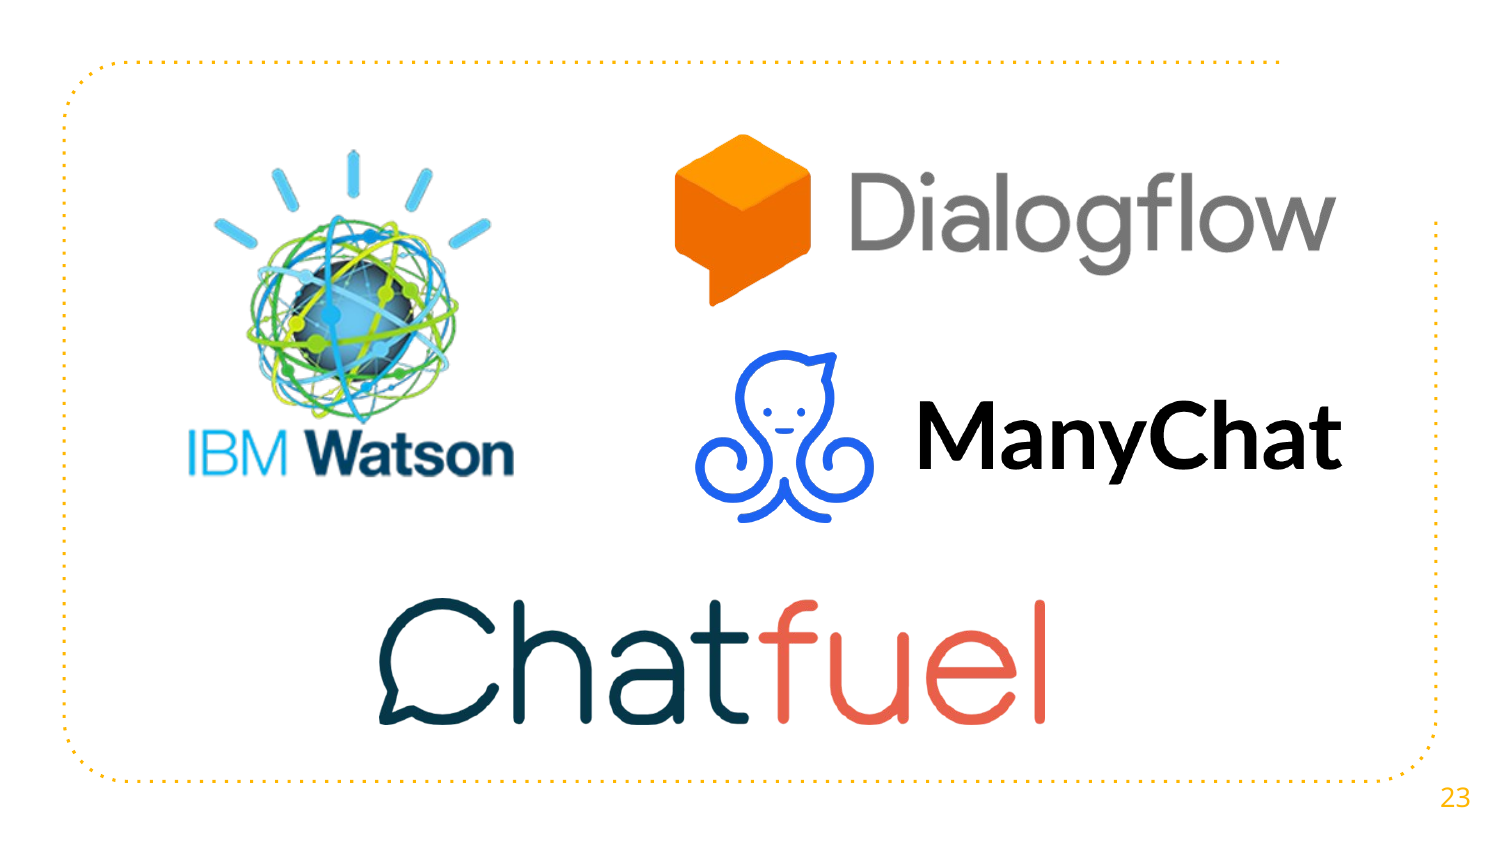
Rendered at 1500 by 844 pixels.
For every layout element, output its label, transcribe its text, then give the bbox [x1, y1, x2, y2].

slide_number <number> [1411, 753, 1500, 844]
picture [379, 598, 433, 714]
picture [379, 598, 1045, 725]
picture [622, 87, 1389, 524]
picture [434, 598, 449, 603]
picture [164, 126, 539, 501]
